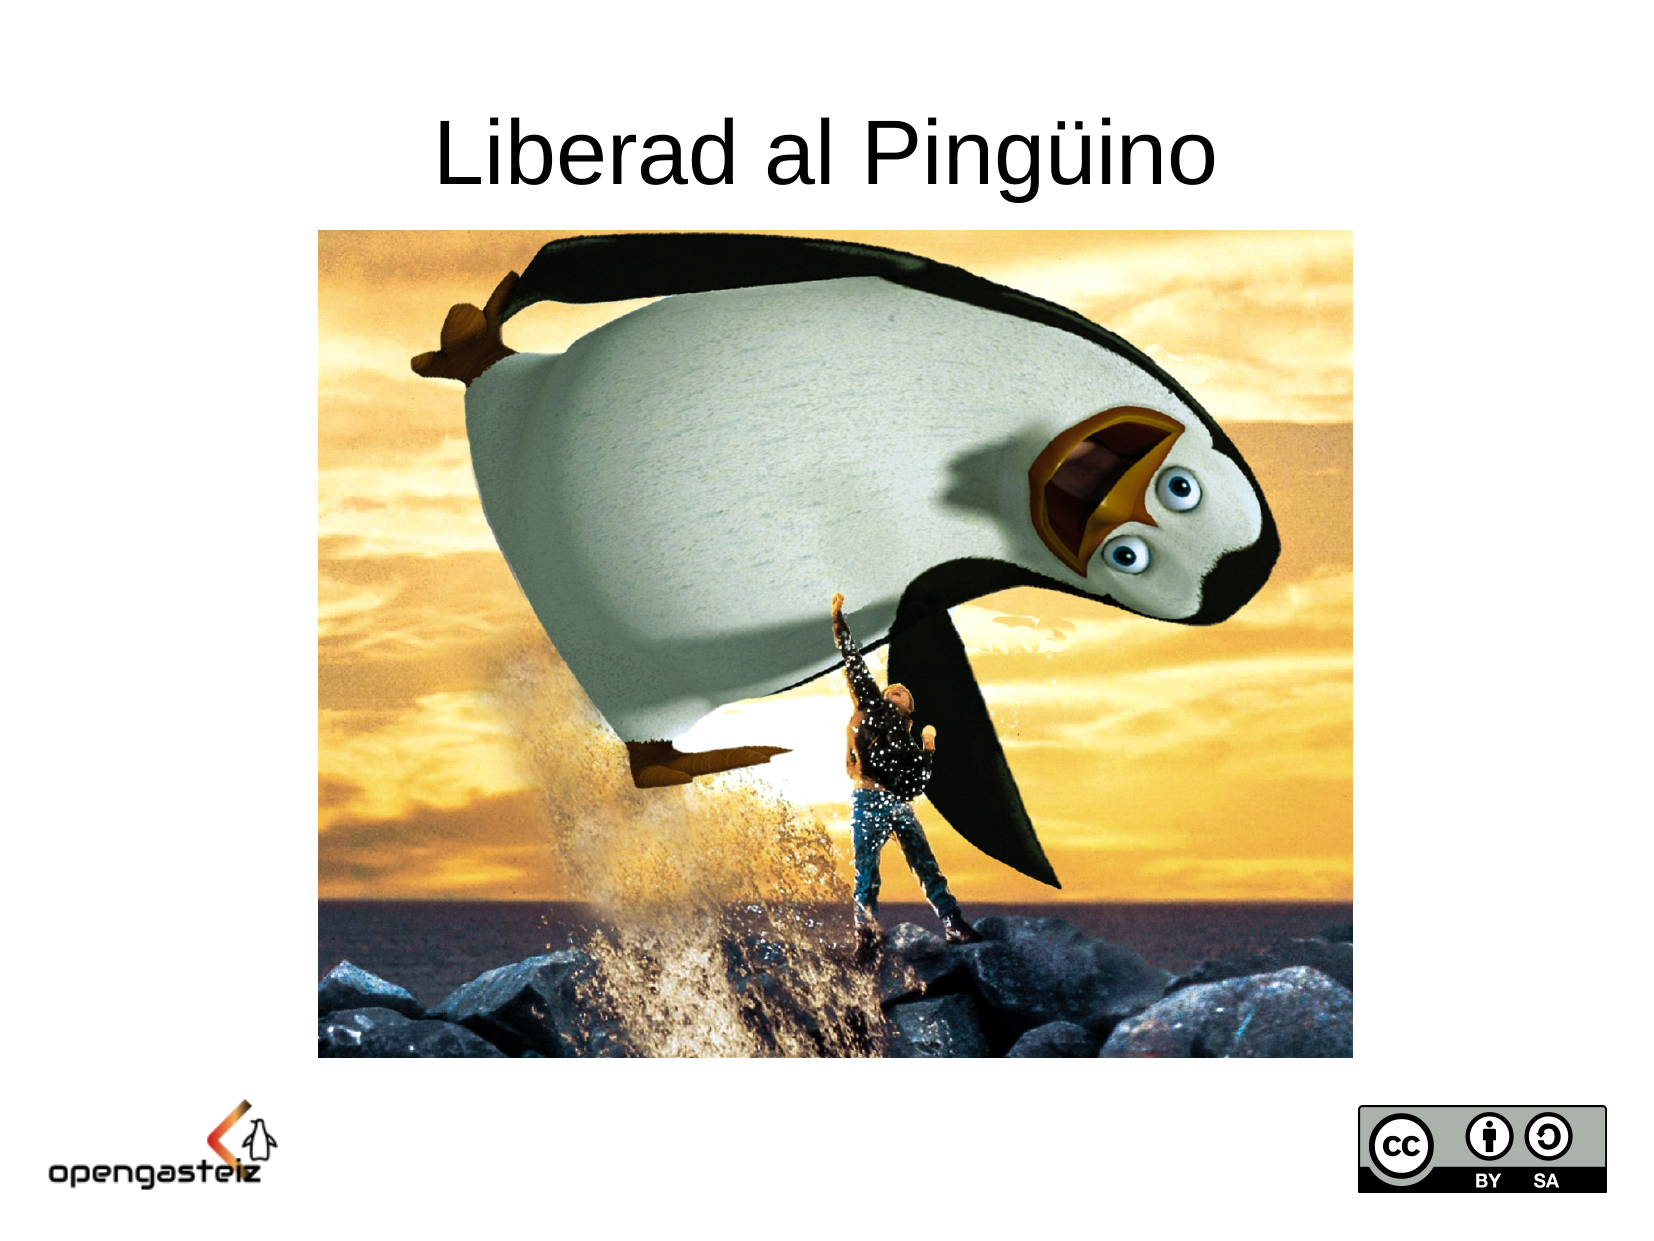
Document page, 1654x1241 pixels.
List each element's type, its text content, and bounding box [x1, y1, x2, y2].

picture [1358, 1105, 1607, 1193]
picture [35, 1086, 297, 1201]
picture [318, 230, 1353, 1058]
title Liberad al Pingüino [82, 49, 1571, 257]
